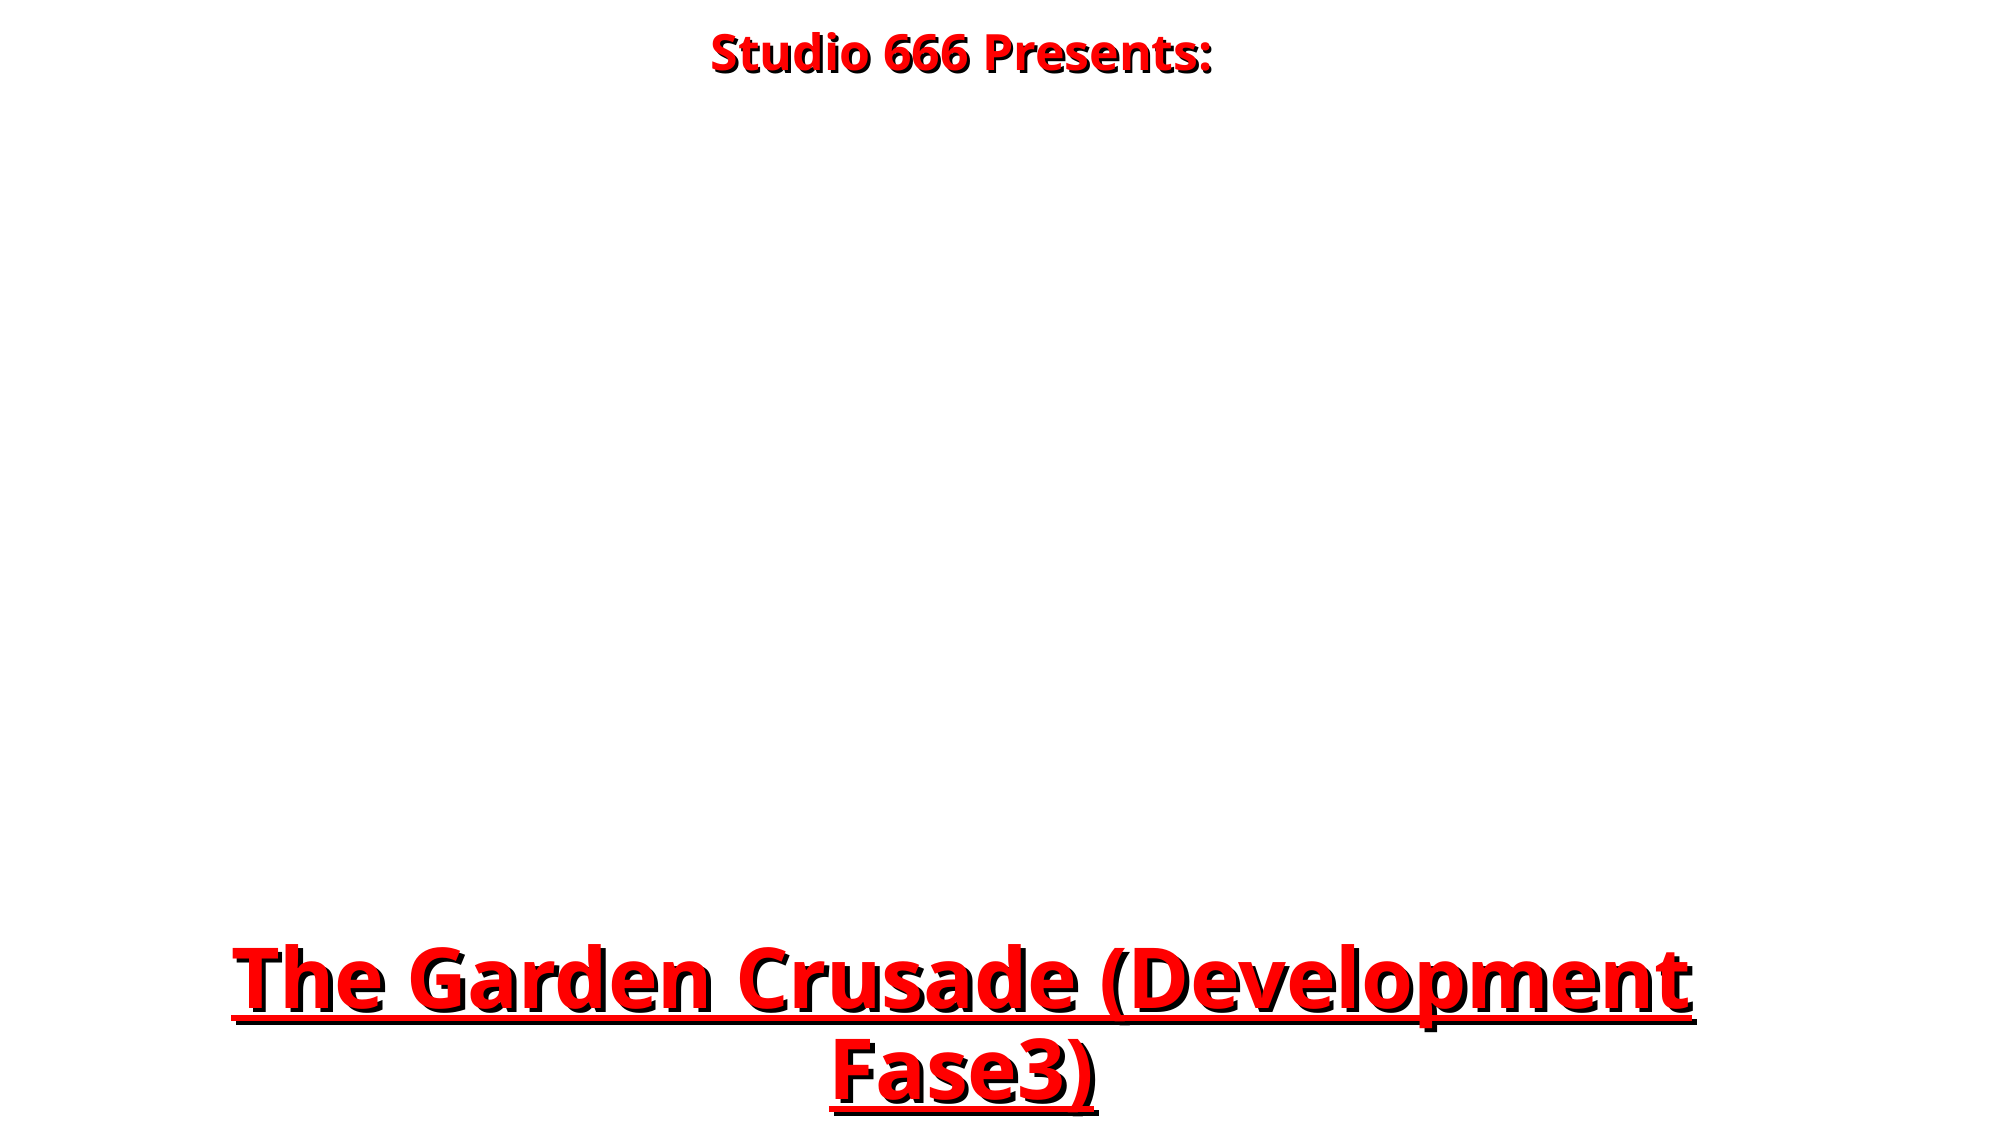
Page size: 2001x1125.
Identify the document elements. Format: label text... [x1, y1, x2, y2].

title The Garden Crusade (Development Fase3) [150, 926, 1773, 1125]
subtitle Studio 666 Presents: [211, 19, 1712, 119]
